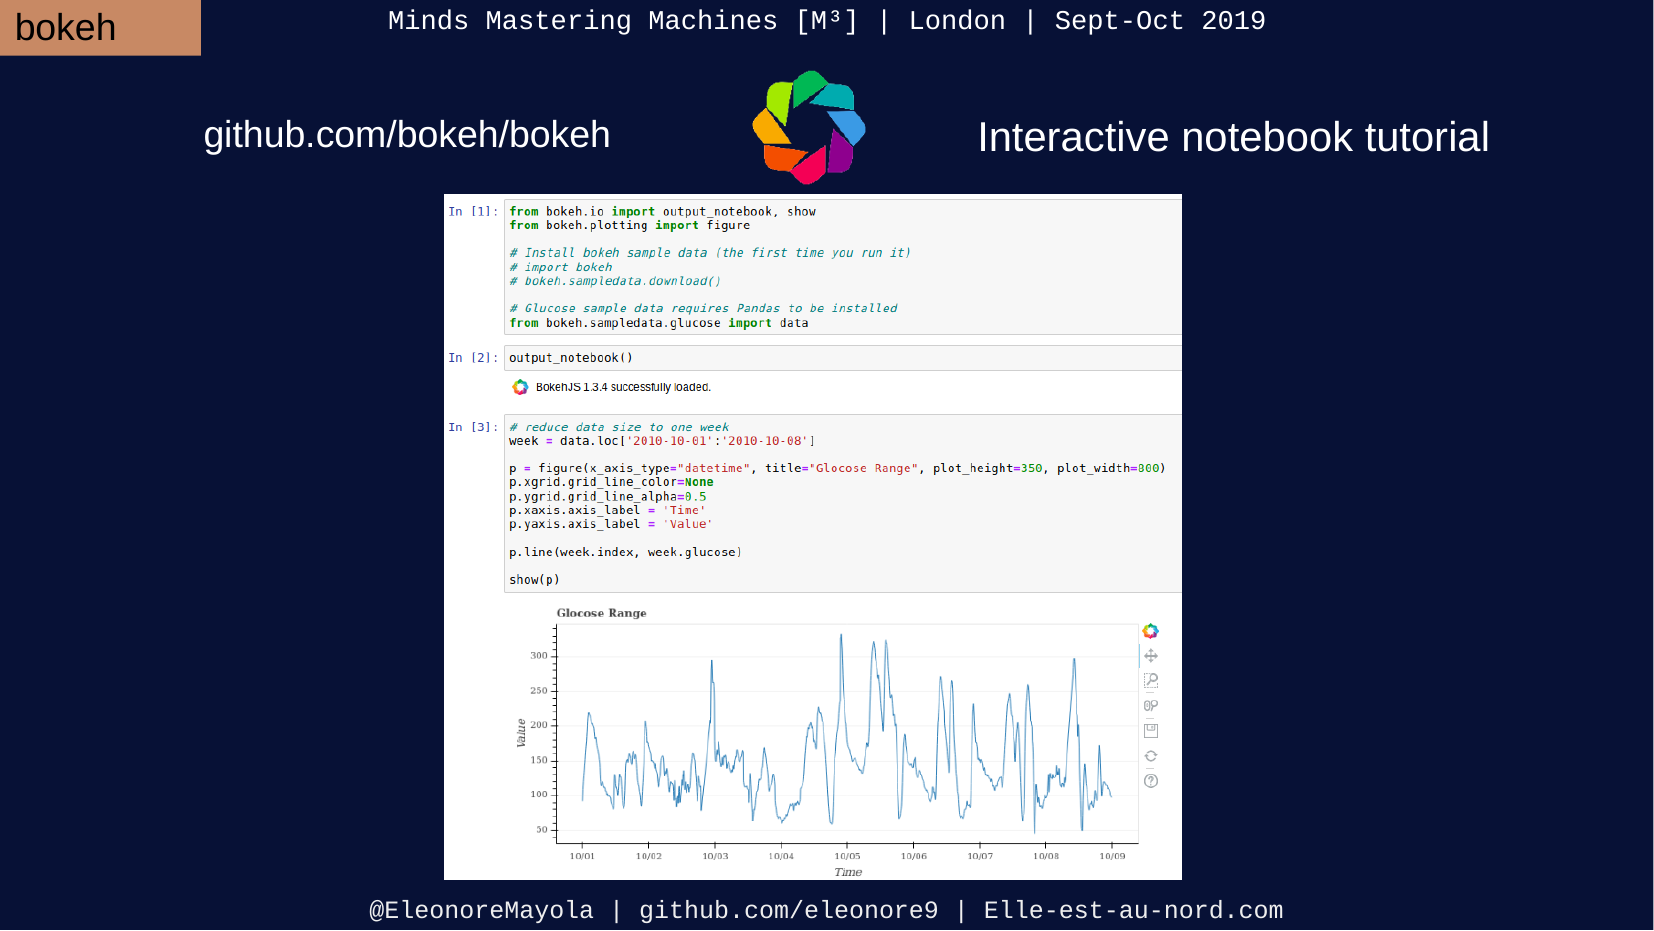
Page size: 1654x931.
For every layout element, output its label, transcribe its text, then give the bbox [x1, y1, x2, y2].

text_box @EleonoreMayola | github.com/eleonore9 | Elle-est-au-nord.com [295, 862, 1359, 931]
text_box bokeh [0, 0, 201, 56]
text_box Minds Mastering Machines [M³] | London | Sept-Oct 2019 [265, 0, 1388, 60]
text_box github.com/bokeh/bokeh [188, 106, 626, 164]
text_box Interactive notebook tutorial [962, 106, 1536, 175]
picture [444, 65, 1182, 880]
